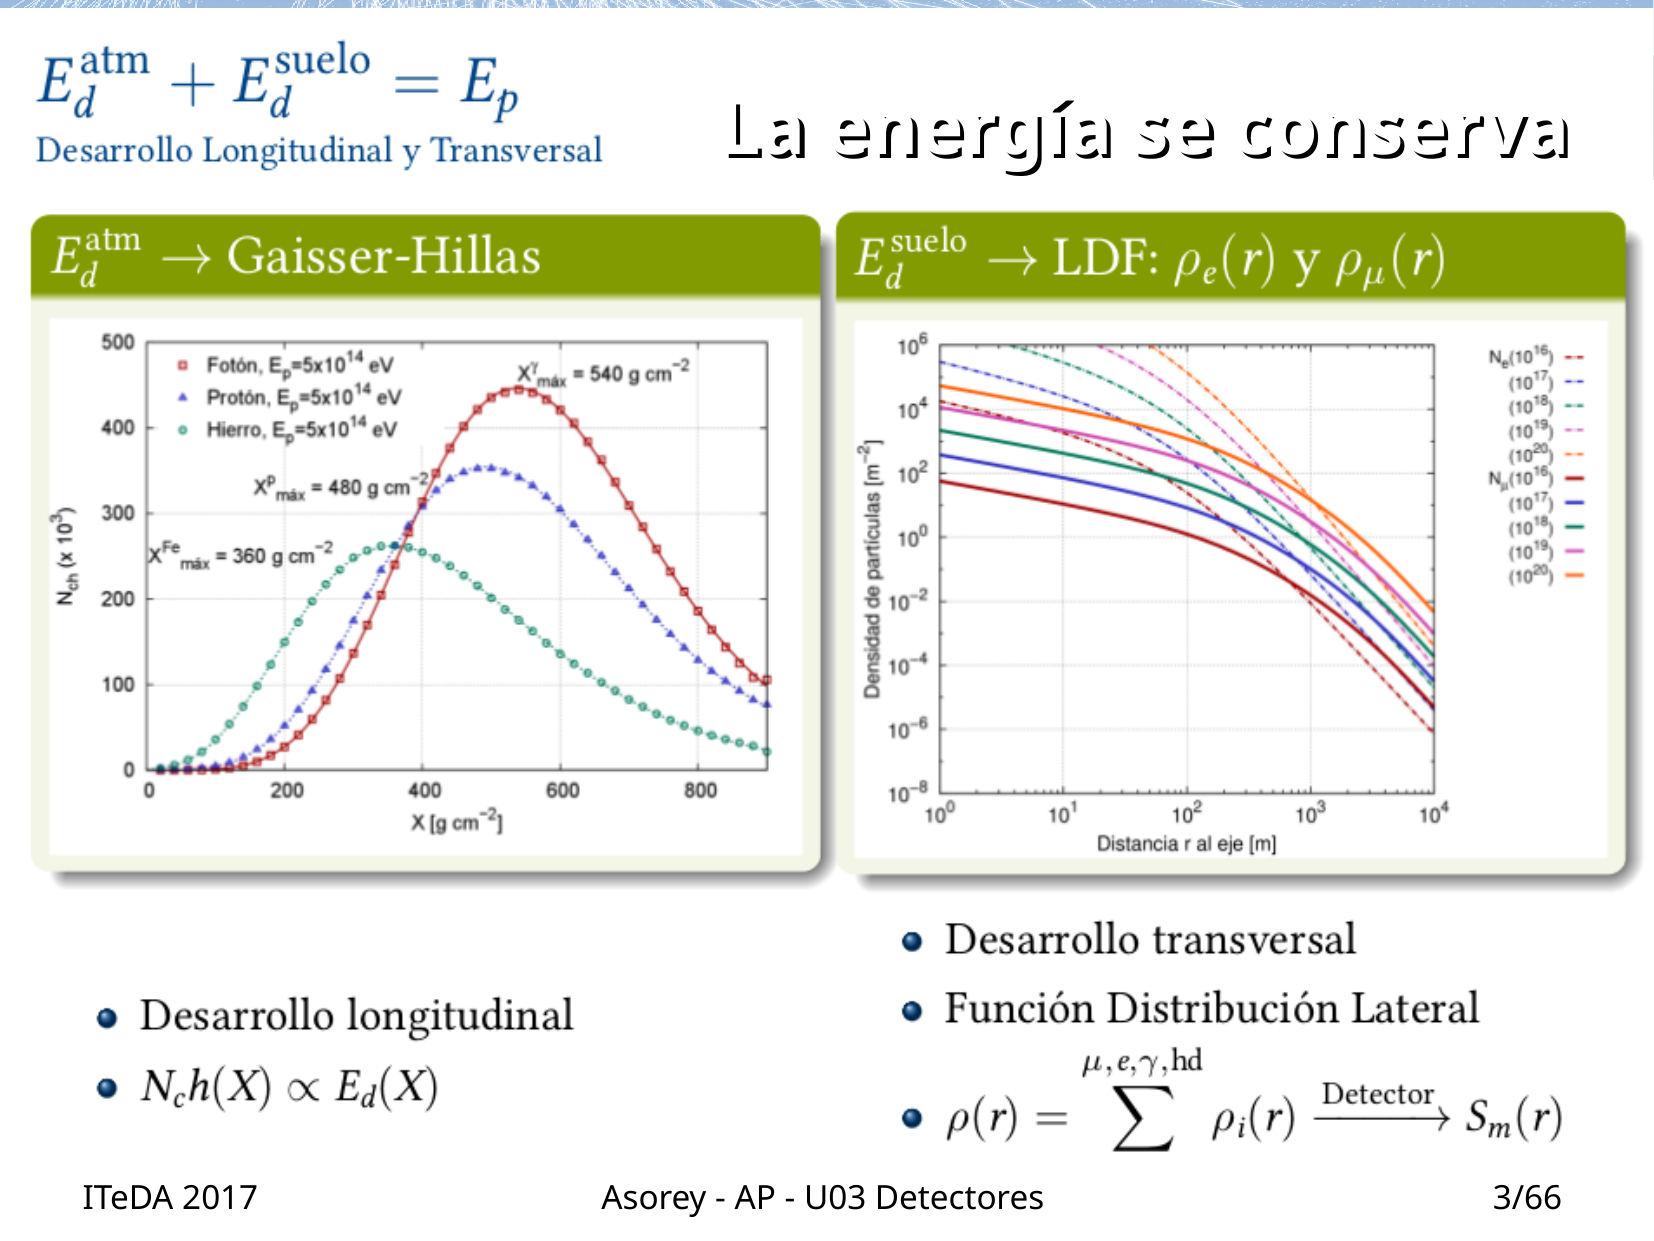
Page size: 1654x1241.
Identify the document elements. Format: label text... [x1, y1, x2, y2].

title La energía se conserva [82, 49, 1571, 201]
picture [0, 0, 1654, 1158]
